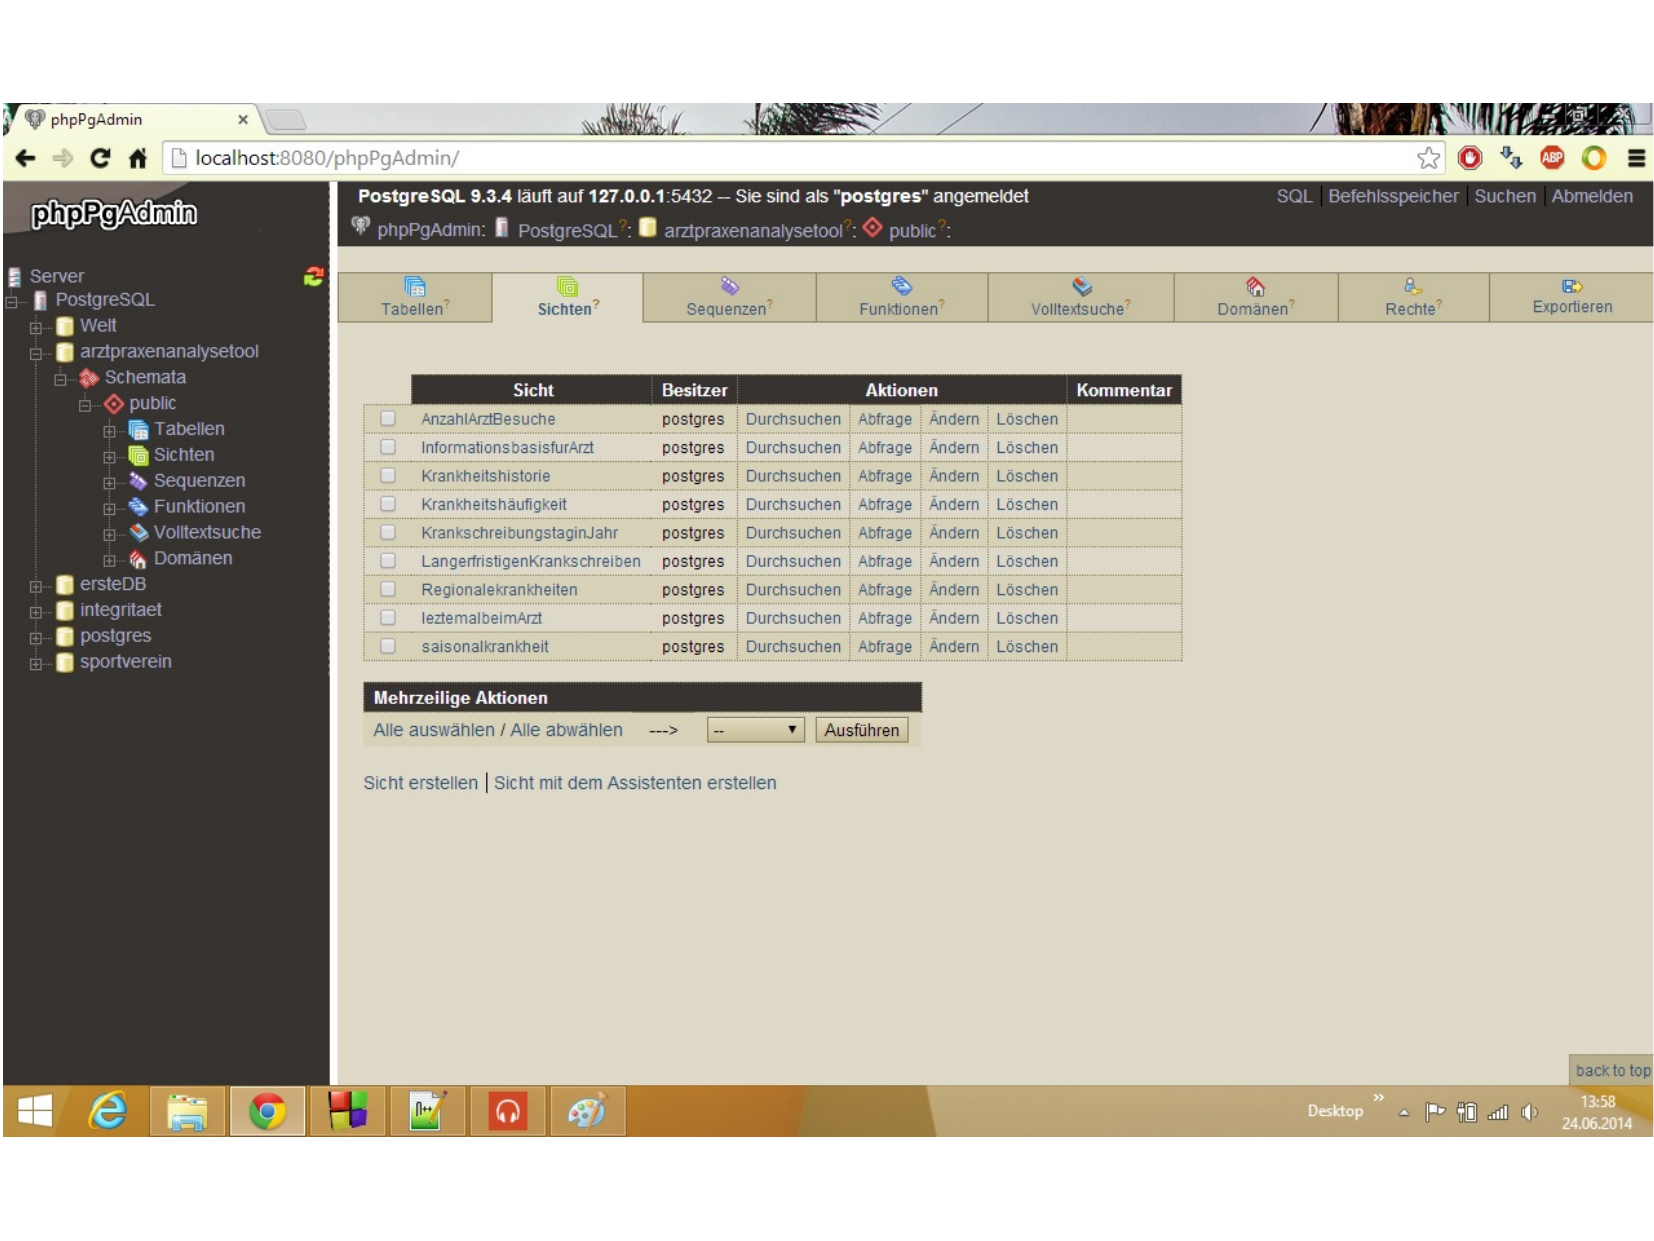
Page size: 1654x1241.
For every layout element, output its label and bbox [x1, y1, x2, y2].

picture [3, 103, 1654, 1137]
